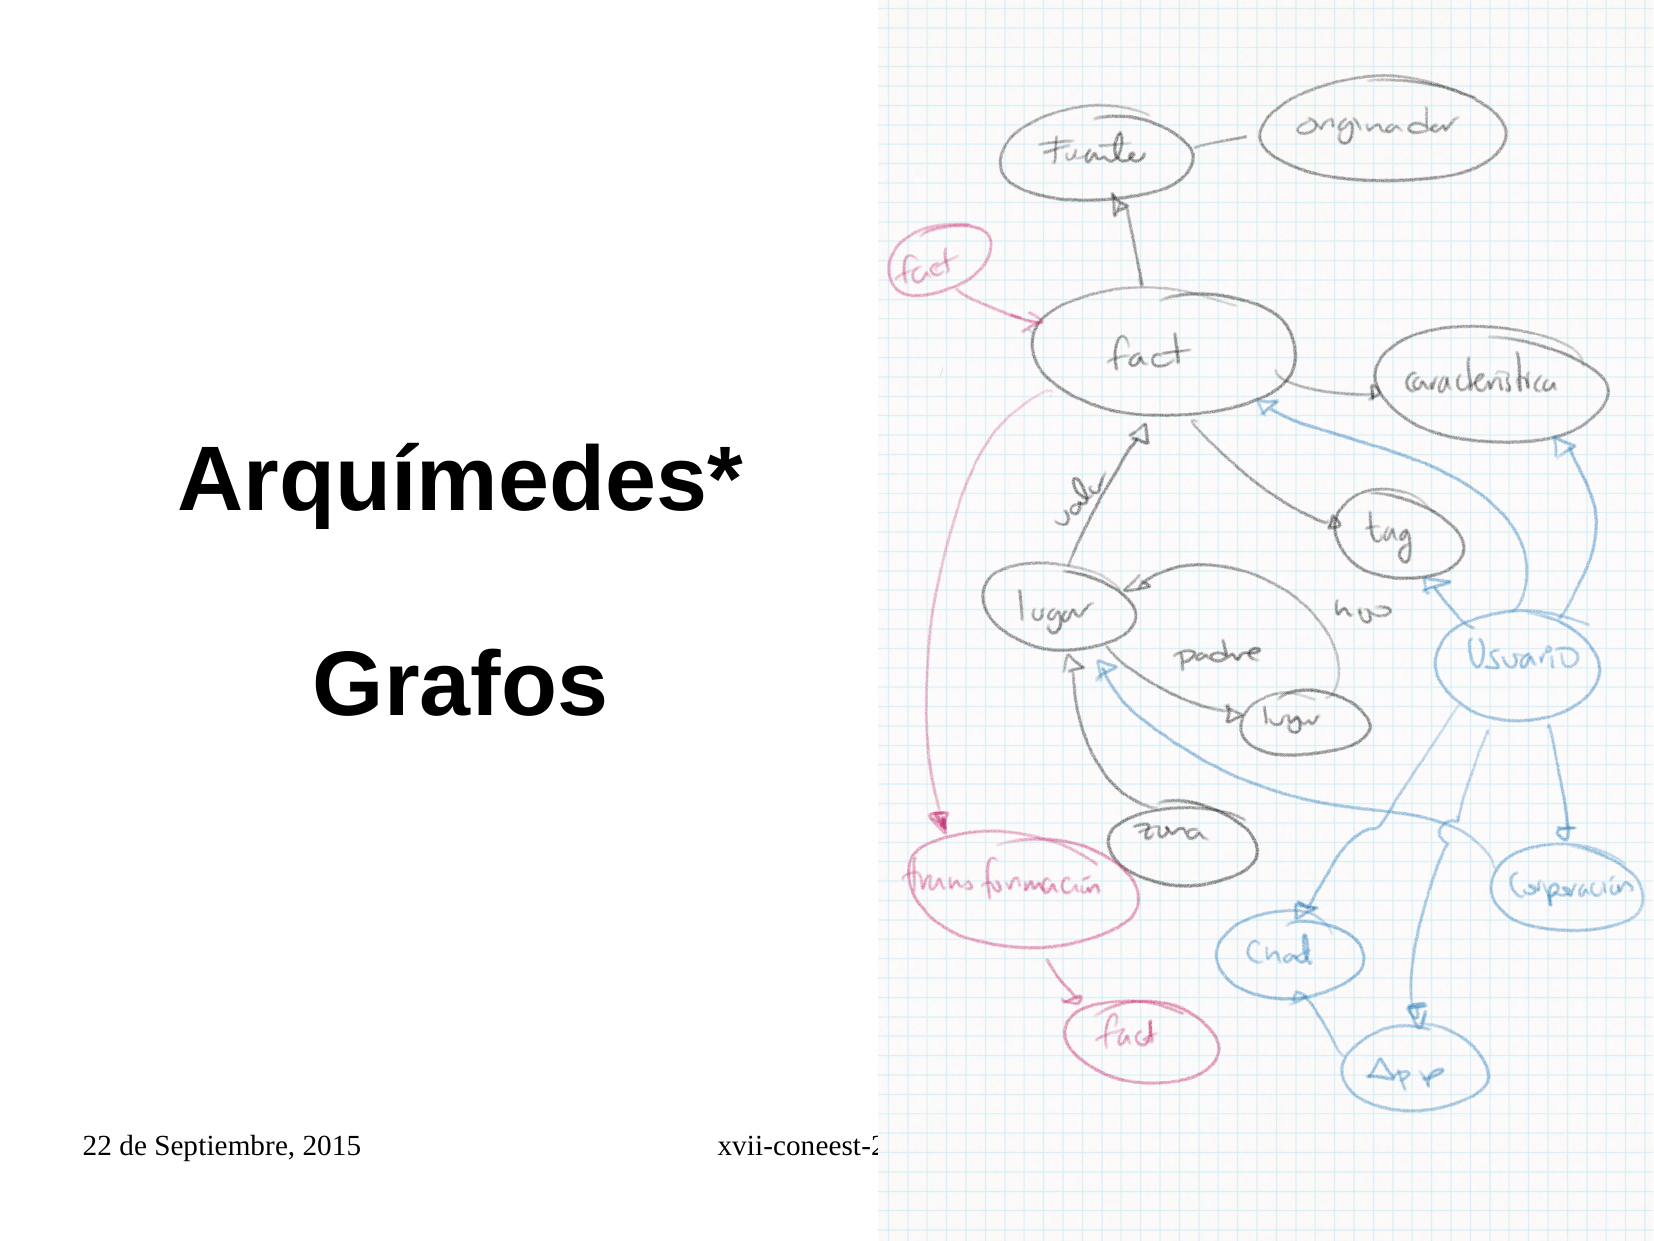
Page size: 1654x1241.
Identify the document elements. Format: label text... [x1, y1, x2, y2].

picture [878, 0, 1654, 1241]
title Arquímedes* Grafos [11, 427, 878, 736]
